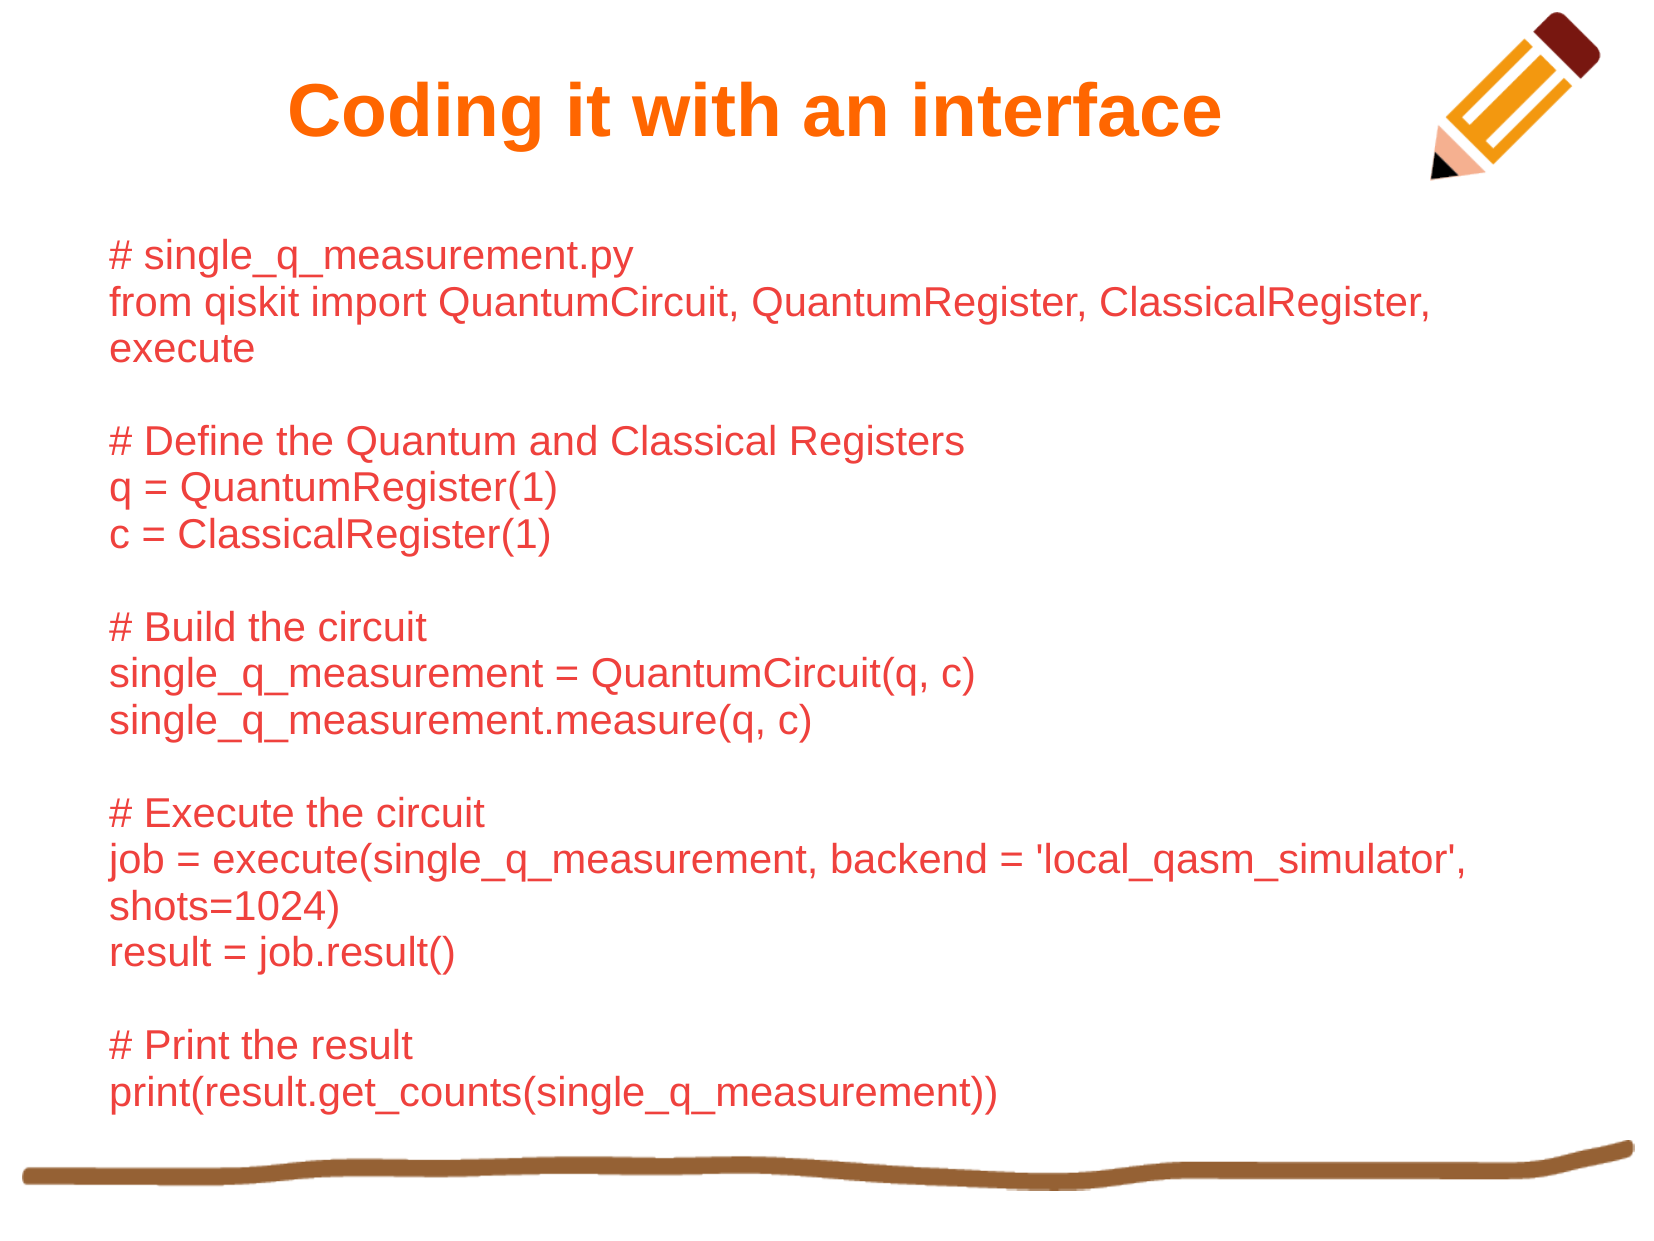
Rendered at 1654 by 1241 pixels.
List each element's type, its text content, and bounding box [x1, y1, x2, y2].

picture [1430, 12, 1601, 181]
picture [22, 1140, 1635, 1191]
title Coding it with an interface [82, 49, 1430, 172]
text_box # single_q_measurement.py from qiskit import QuantumCircuit, QuantumRegister, ClassicalRegister, execute # Define the Quantum and Classical Registers q = QuantumRegister(1) c = ClassicalRegister(1) # Build the circuit single_q_measurement = QuantumCircuit(q, c) single_q_measurement.measure(q, c) # Execute the circuit job = execute(single_q_measurement, backend = 'local_qasm_simulator', shots=1024) result = job.result() # Print the result print(result.get_counts(single_q_measurement)) [94, 224, 1548, 1123]
